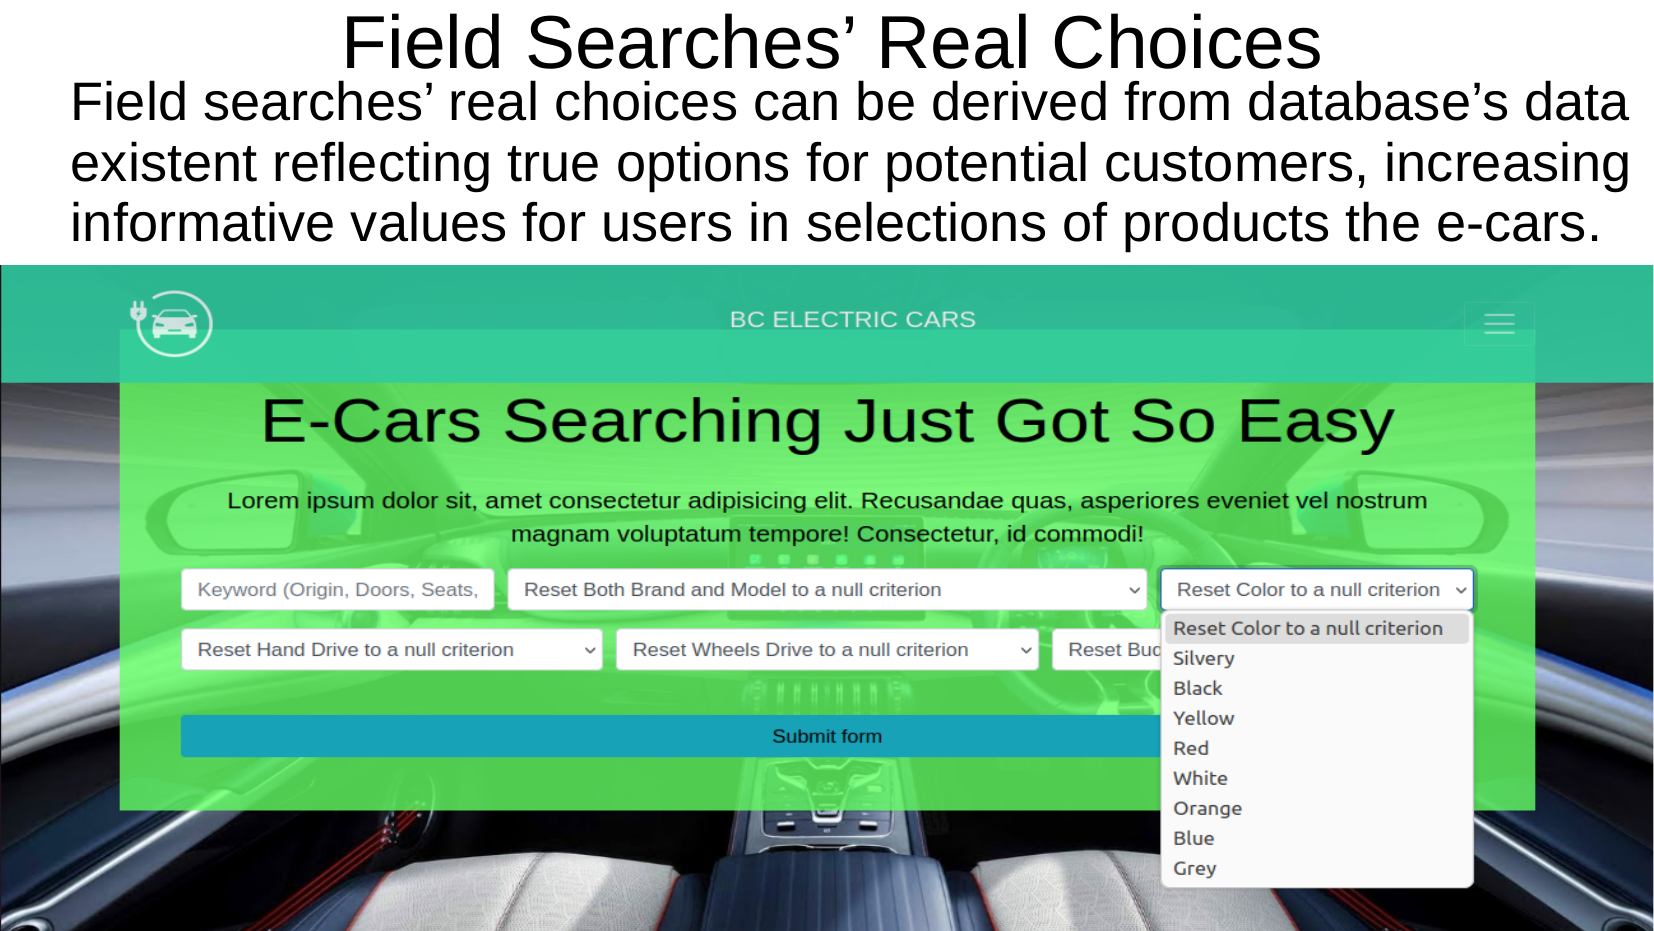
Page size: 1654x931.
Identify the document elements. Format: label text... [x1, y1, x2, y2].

title Field Searches’ Real Choices [88, 0, 1577, 71]
picture [0, 265, 1654, 931]
list Field searches’ real choices can be derived from database’s data existent reflecting true options for potential customers, increasing informative values for users in selections of products the e-cars. [0, 71, 1654, 265]
